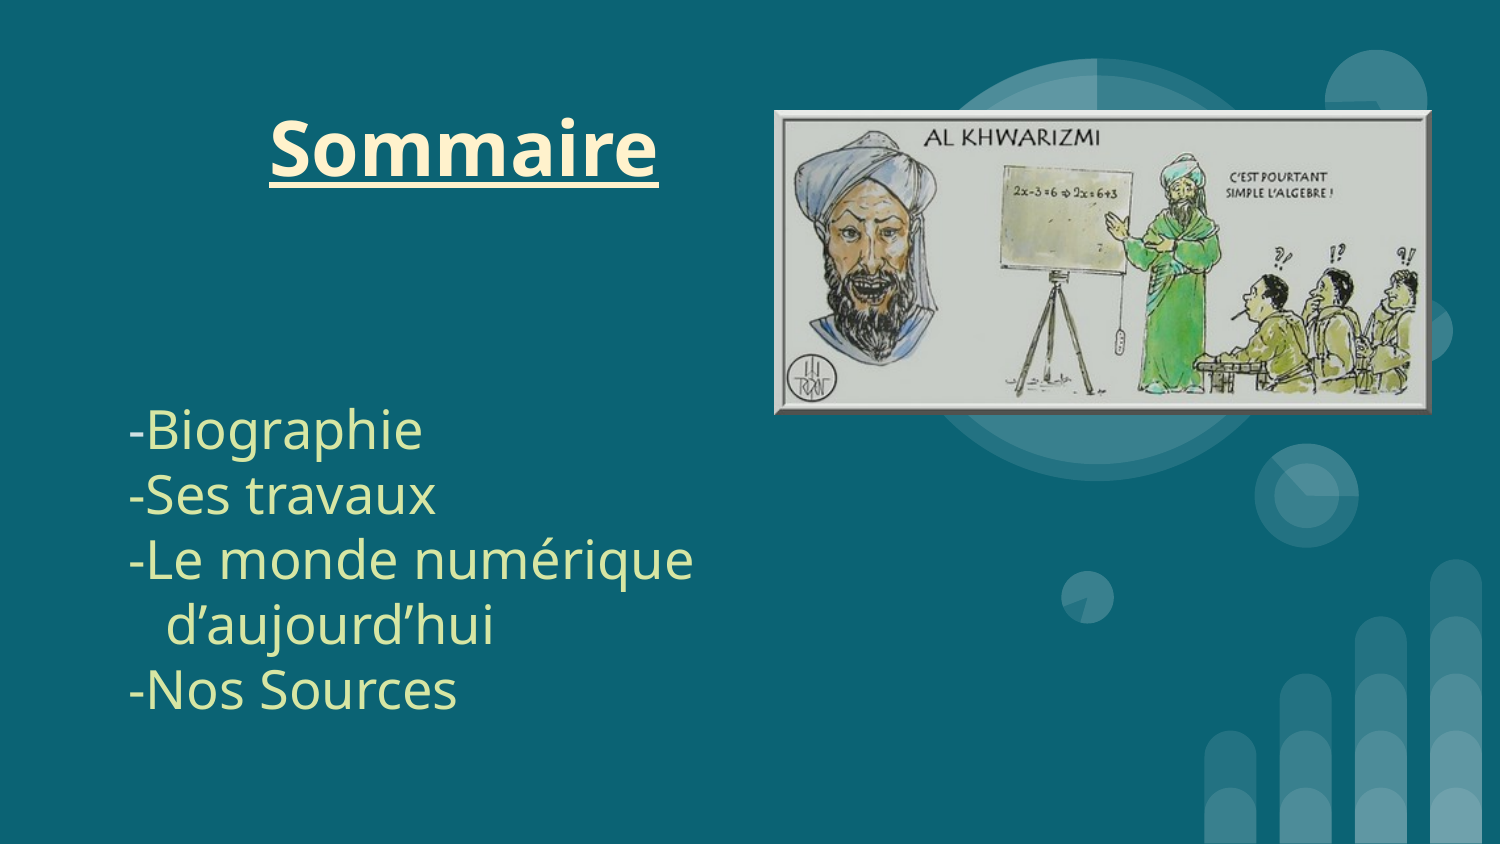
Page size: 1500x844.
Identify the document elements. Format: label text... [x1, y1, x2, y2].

picture [774, 110, 1432, 415]
subtitle -Biographie -Ses travaux -Le monde numérique d’aujourd’hui -Nos Sources [75, 380, 981, 644]
title Sommaire [134, 45, 794, 353]
